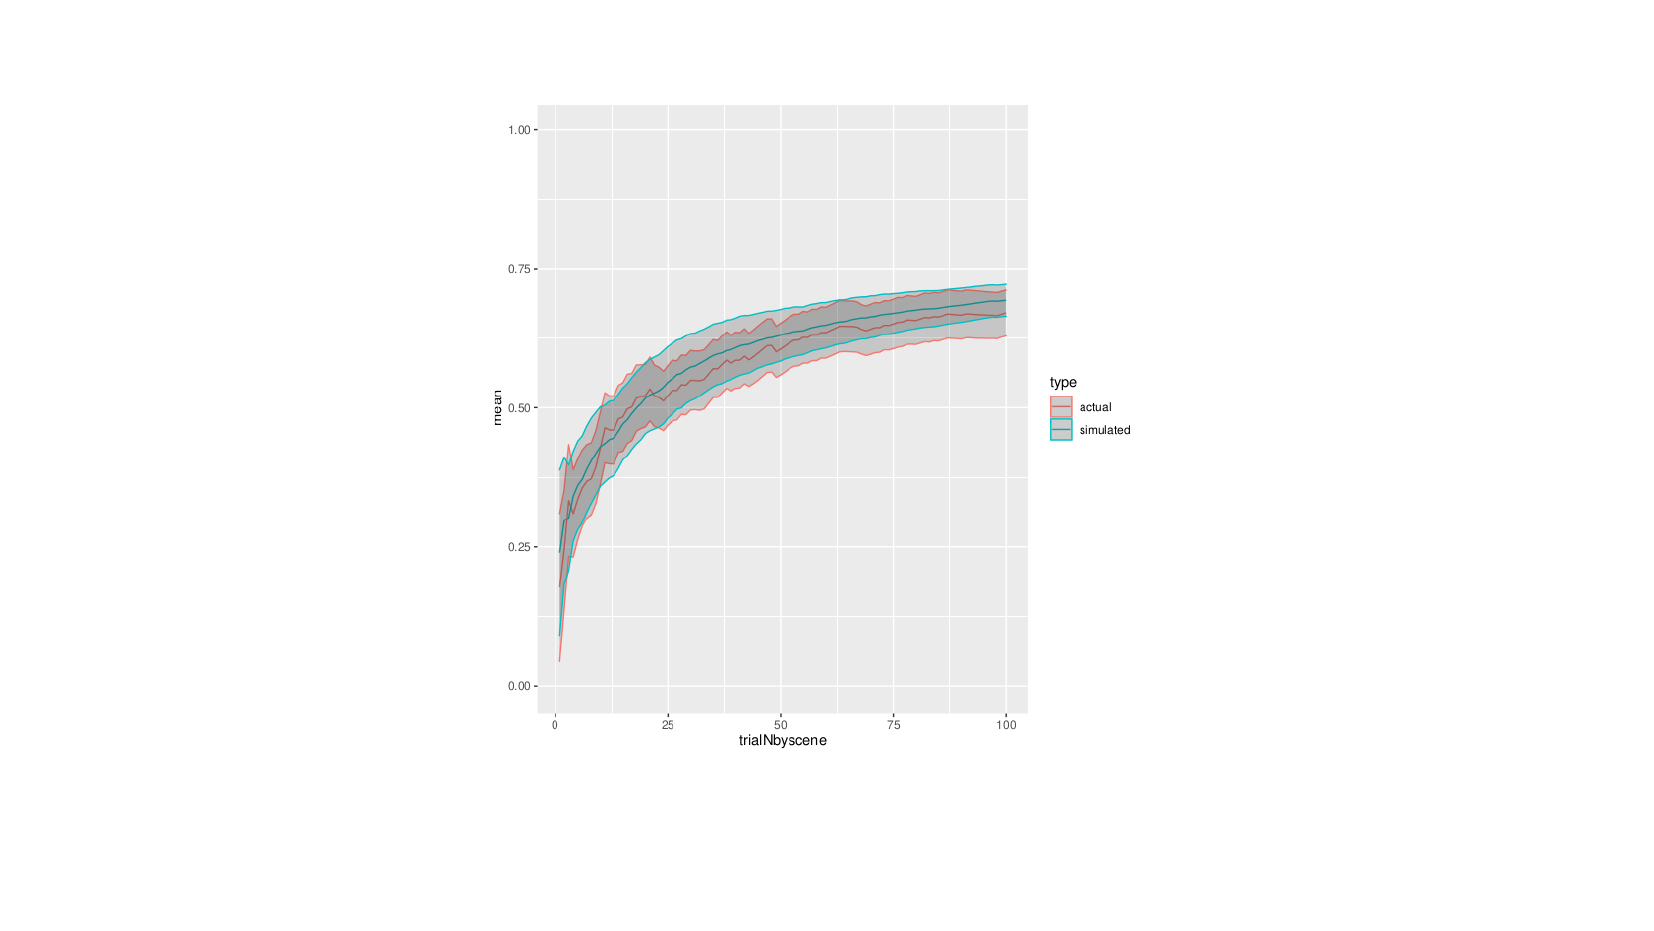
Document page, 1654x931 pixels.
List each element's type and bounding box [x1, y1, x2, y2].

picture [494, 105, 1141, 750]
